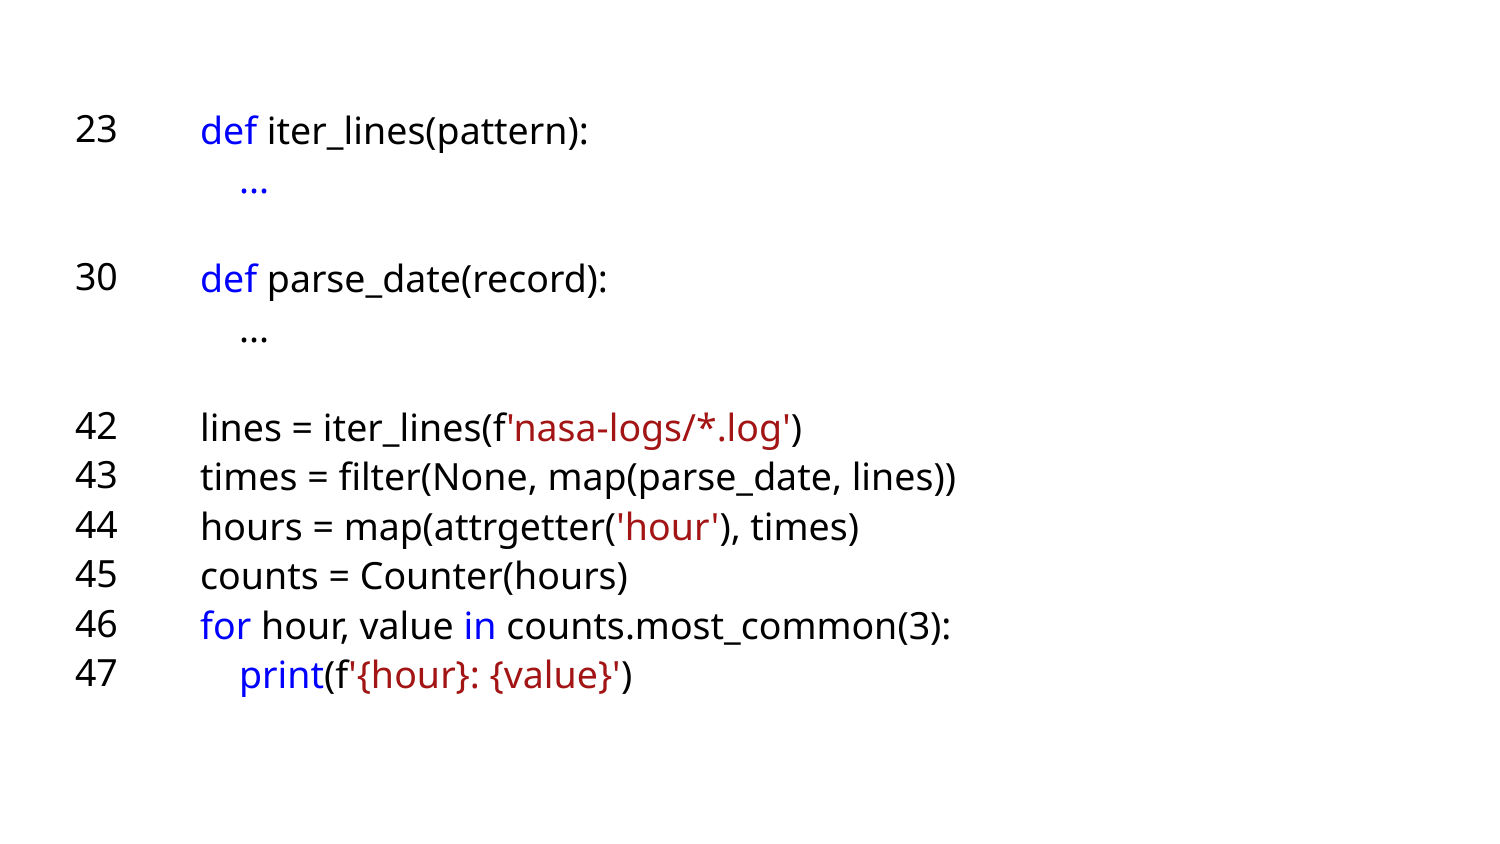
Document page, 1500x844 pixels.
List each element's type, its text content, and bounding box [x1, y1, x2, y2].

title def iter_lines(pattern): ... def parse_date(record): ... lines = iter_lines(f'nasa-logs/*.log') times = filter(None, map(parse_date, lines)) hours = map(attrgetter('hour'), times) counts = Counter(hours) for hour, value in counts.most_common(3): print(f'{hour}: {value}') [185, 44, 1469, 799]
text_box 23 30 42 43 44 45 46 47 [60, 44, 160, 799]
